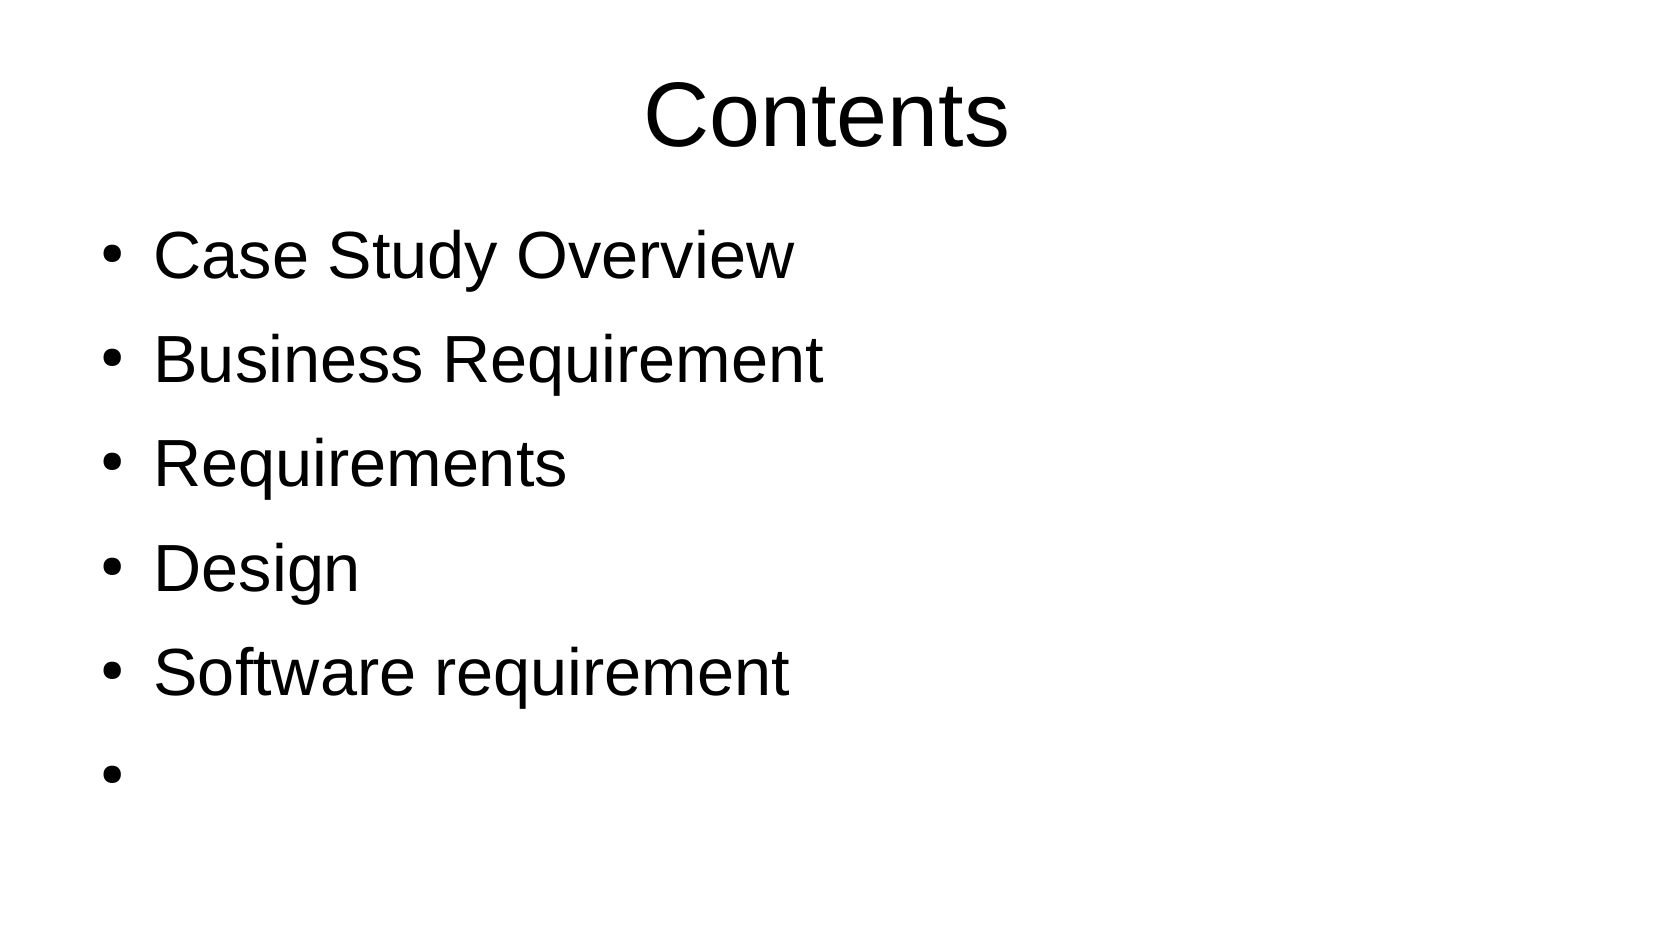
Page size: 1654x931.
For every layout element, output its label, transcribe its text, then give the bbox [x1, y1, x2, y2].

list Case Study Overview Business Requirement Requirements Design Software requirement [82, 217, 1571, 758]
title Contents [82, 37, 1571, 193]
